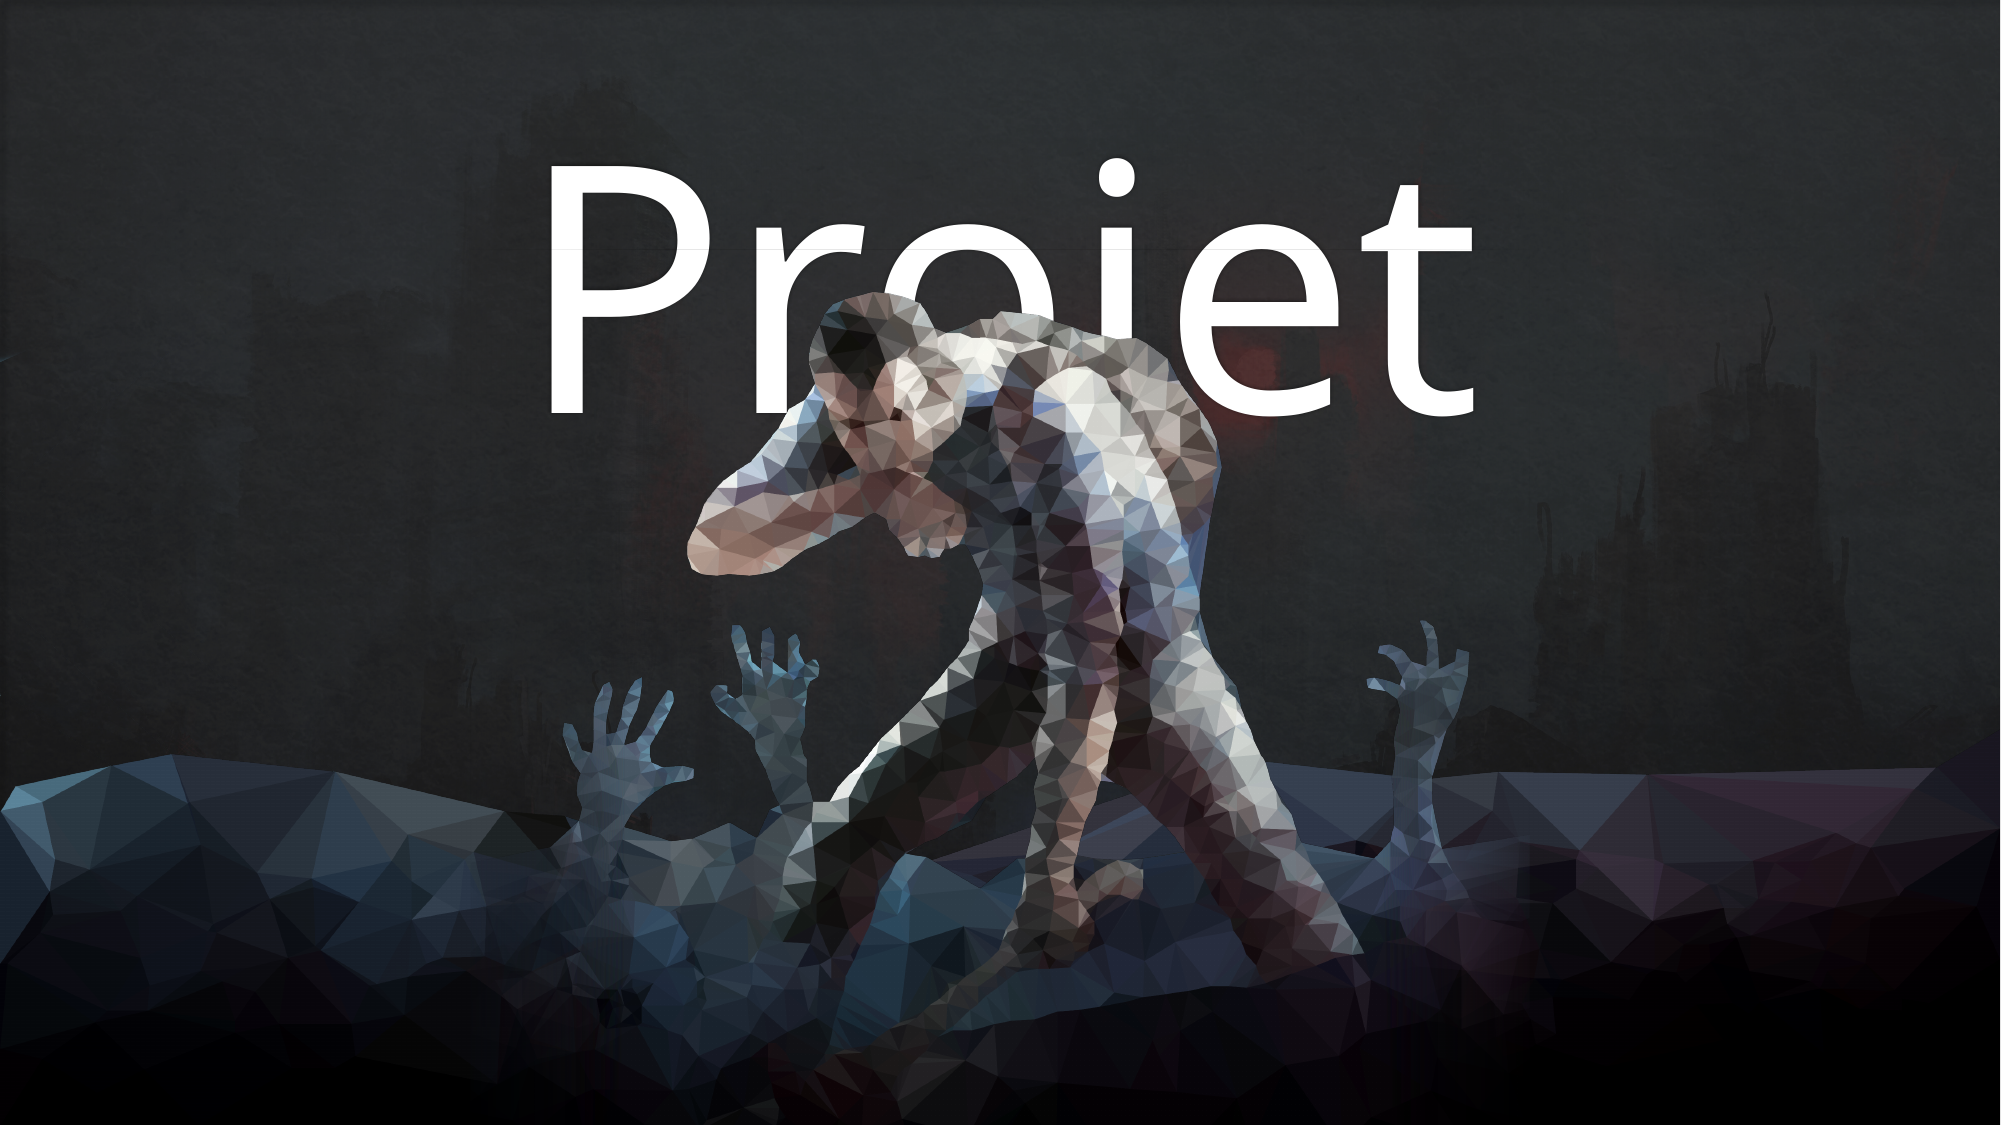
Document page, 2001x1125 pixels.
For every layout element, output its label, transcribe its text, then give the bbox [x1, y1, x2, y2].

picture [0, 0, 2001, 1125]
title Projet [225, 215, 1775, 491]
